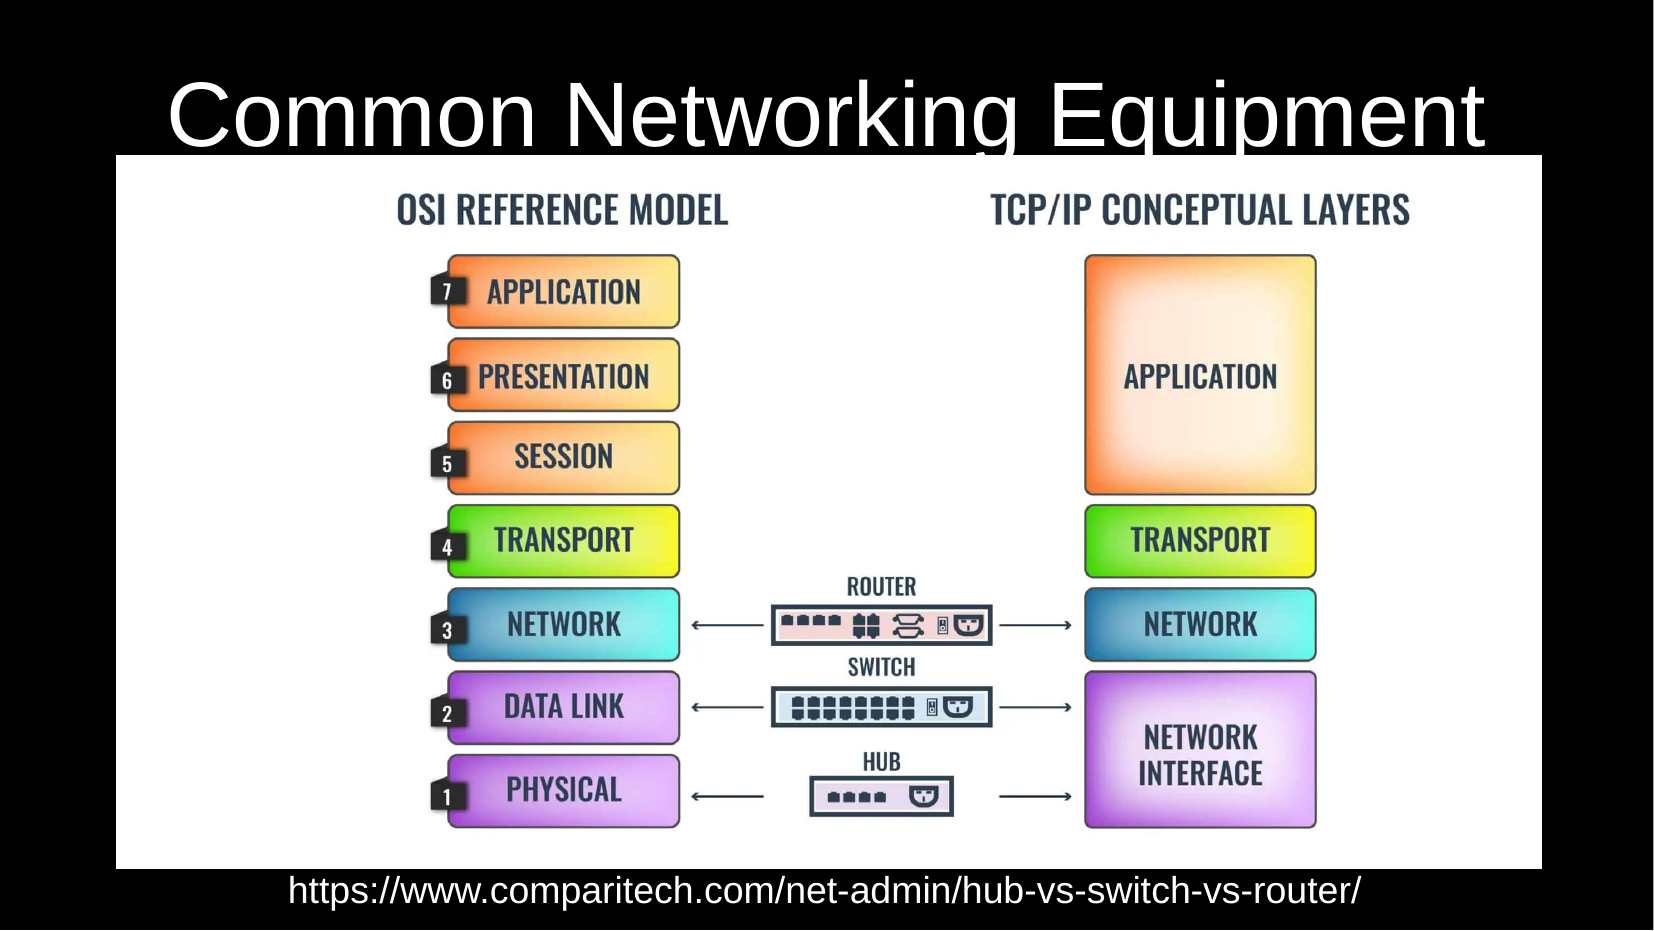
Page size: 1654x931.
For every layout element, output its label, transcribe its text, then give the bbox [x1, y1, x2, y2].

title Common Networking Equipment [82, 37, 1571, 193]
text_box https://www.comparitech.com/net-admin/hub-vs-switch-vs-router/ [0, 862, 1651, 931]
picture [116, 155, 1542, 862]
